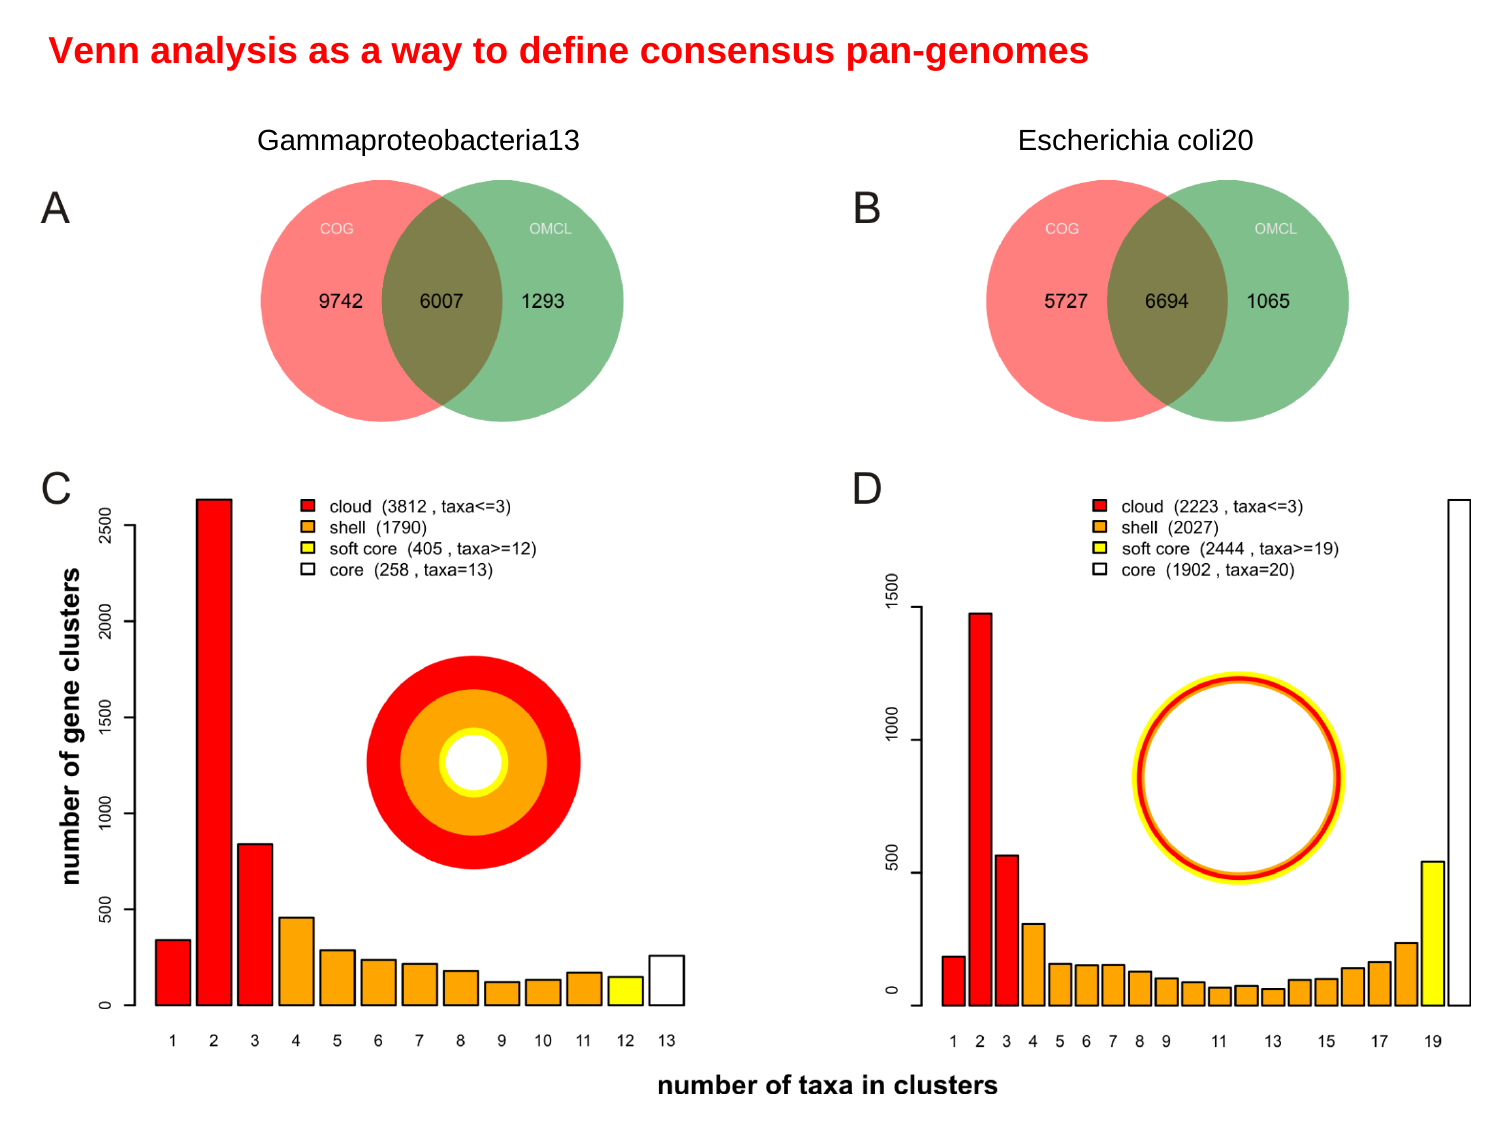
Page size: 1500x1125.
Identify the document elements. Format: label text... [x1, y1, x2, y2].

text_box Gammaproteobacteria13 [242, 113, 596, 164]
picture [40, 180, 1471, 1094]
text_box Venn analysis as a way to define consensus pan-genomes [33, 18, 1106, 80]
text_box Escherichia coli20 [1002, 113, 1270, 164]
